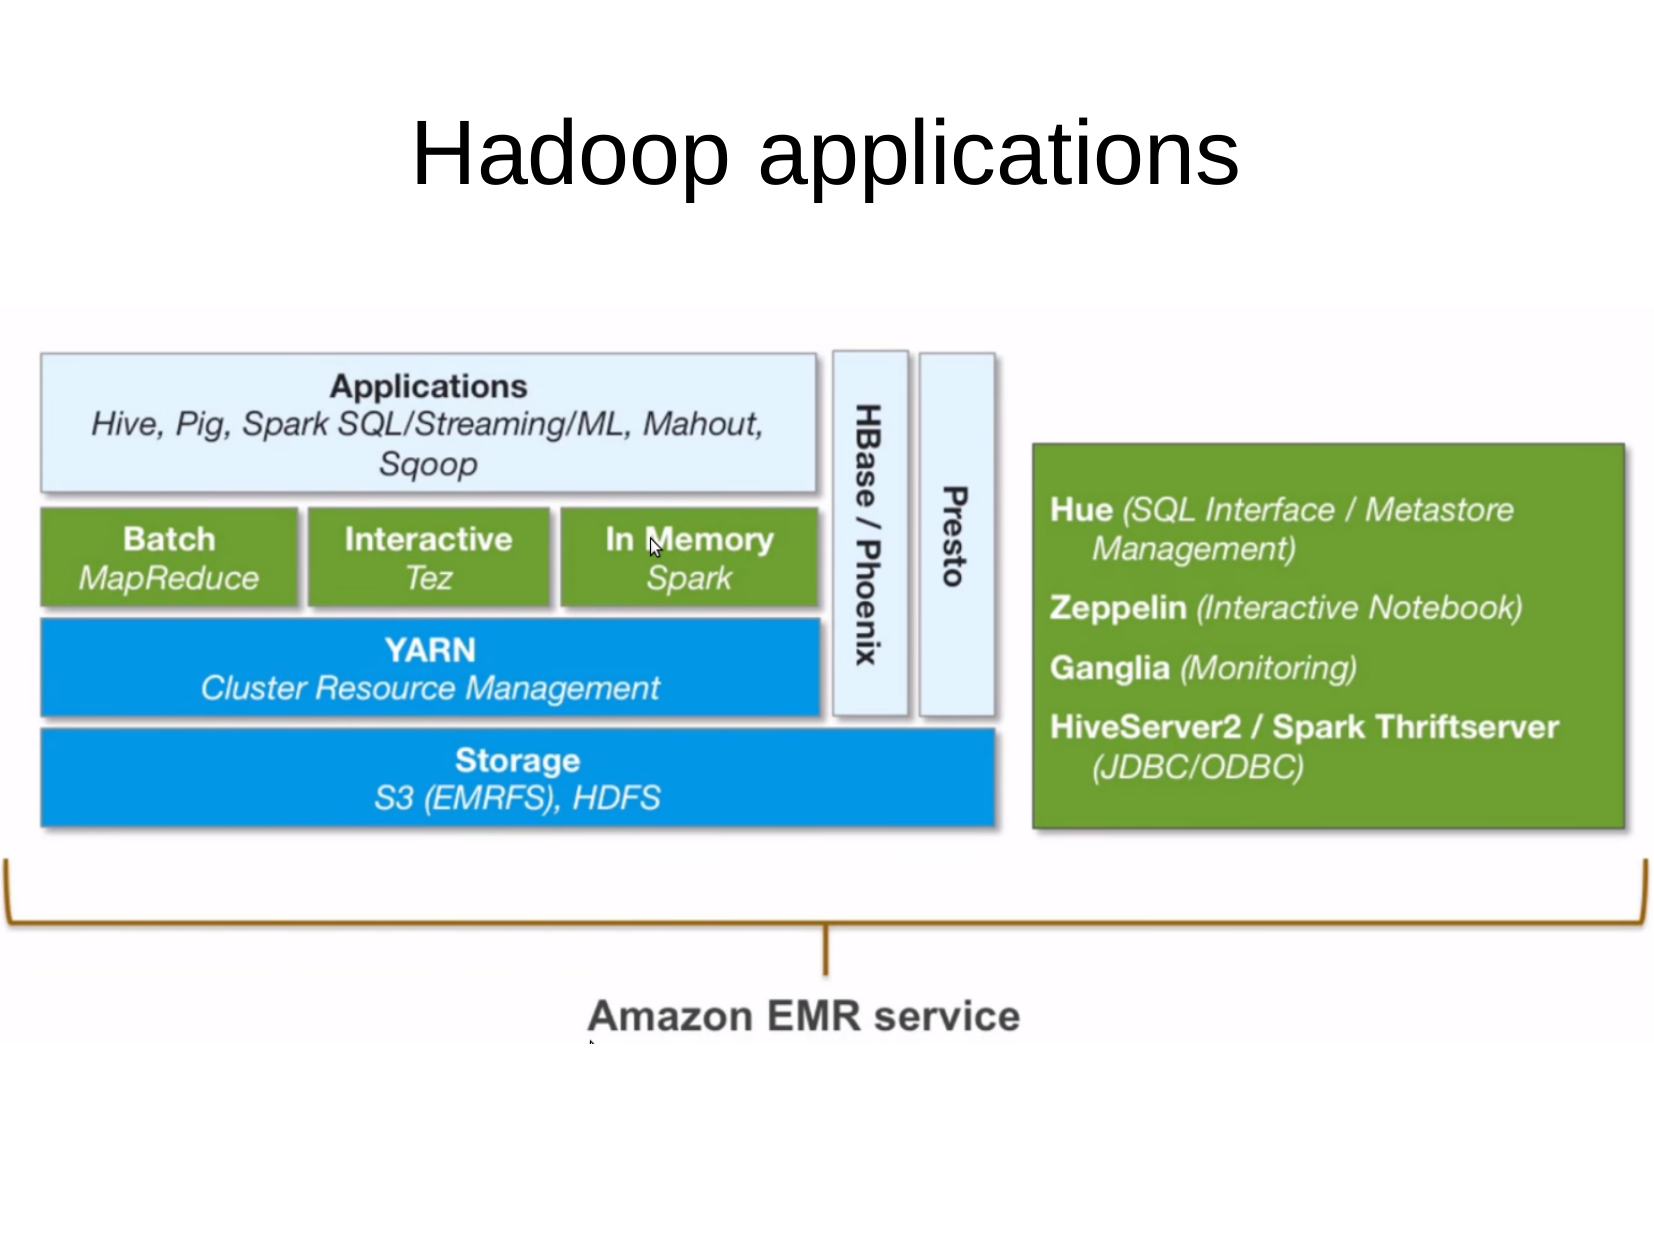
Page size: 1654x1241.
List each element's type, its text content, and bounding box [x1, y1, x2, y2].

picture [0, 307, 1654, 1044]
title Hadoop applications [82, 49, 1571, 257]
